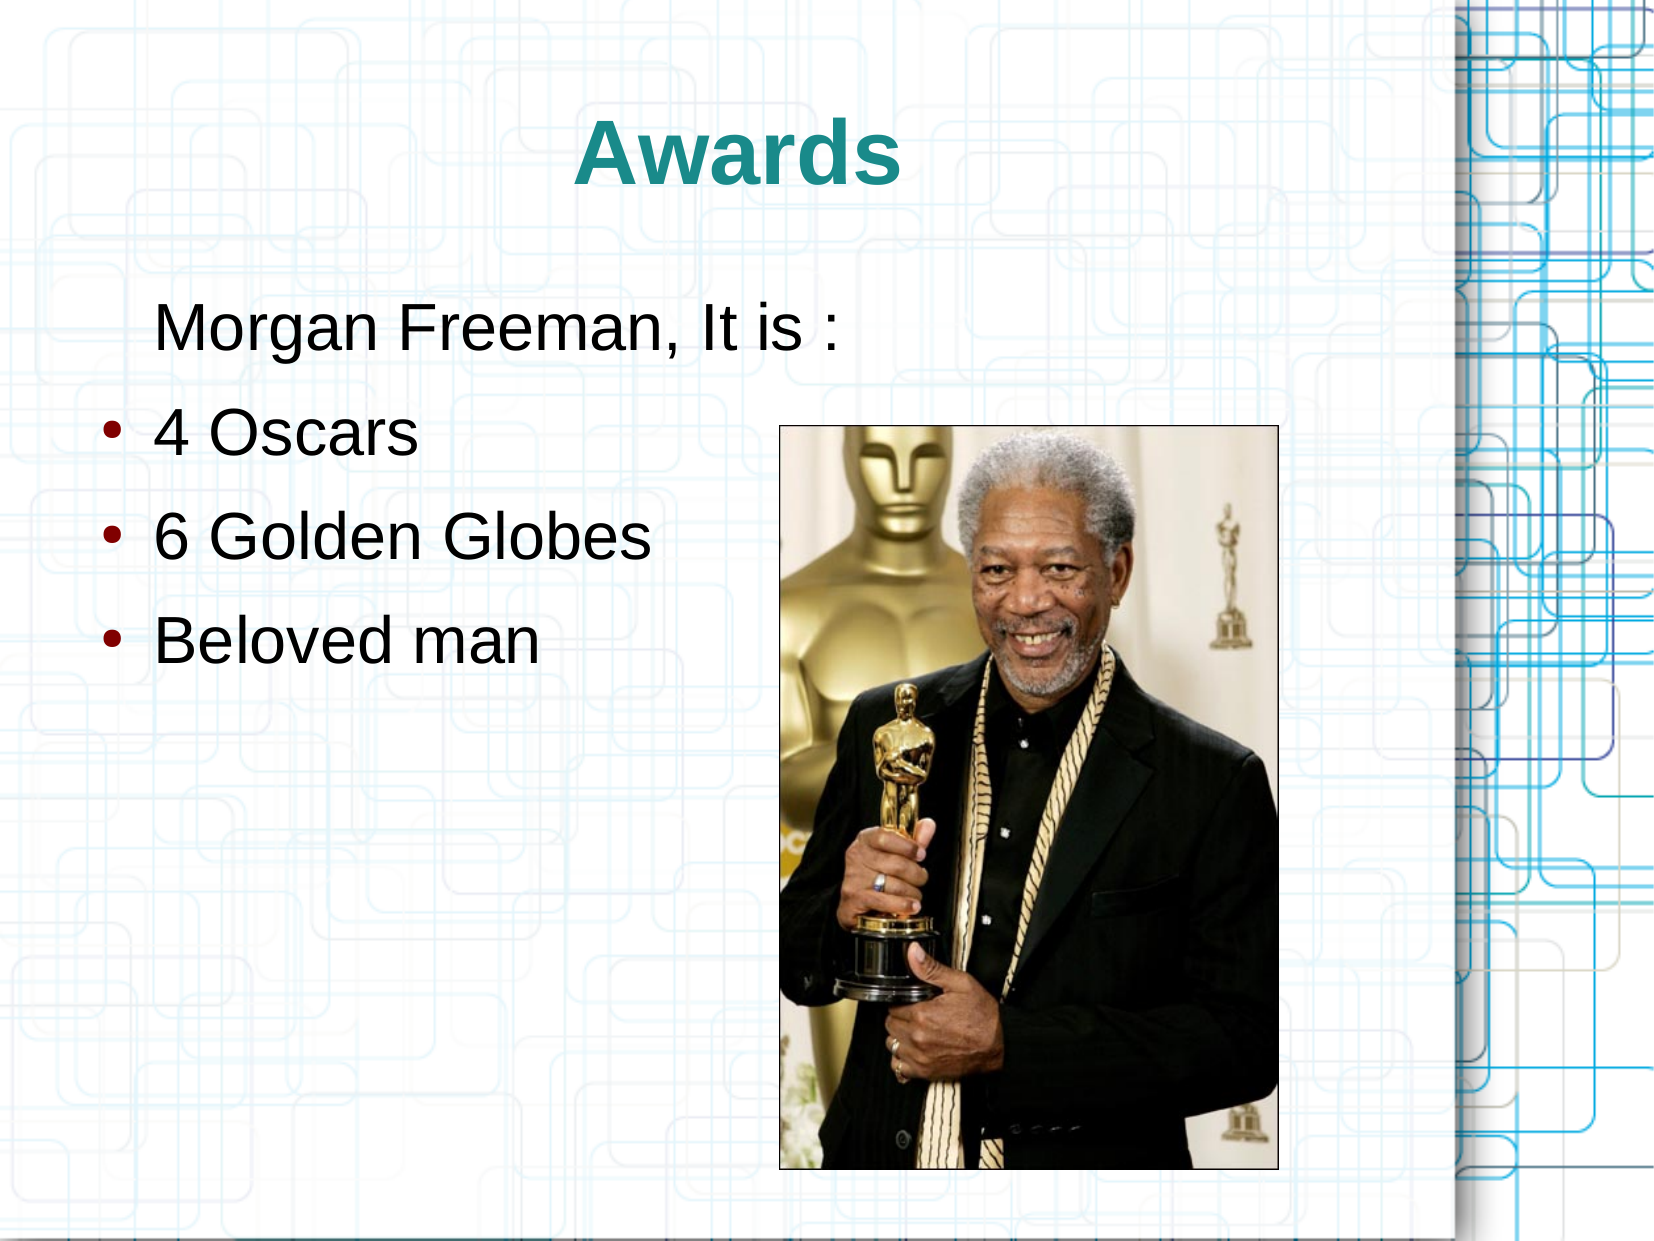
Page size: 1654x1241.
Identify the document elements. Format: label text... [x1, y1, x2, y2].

picture [0, 0, 1654, 1241]
title Awards [59, 49, 1418, 257]
list Morgan Freeman, It is : 4 Oscars 6 Golden Globes Beloved man [82, 290, 1418, 1010]
